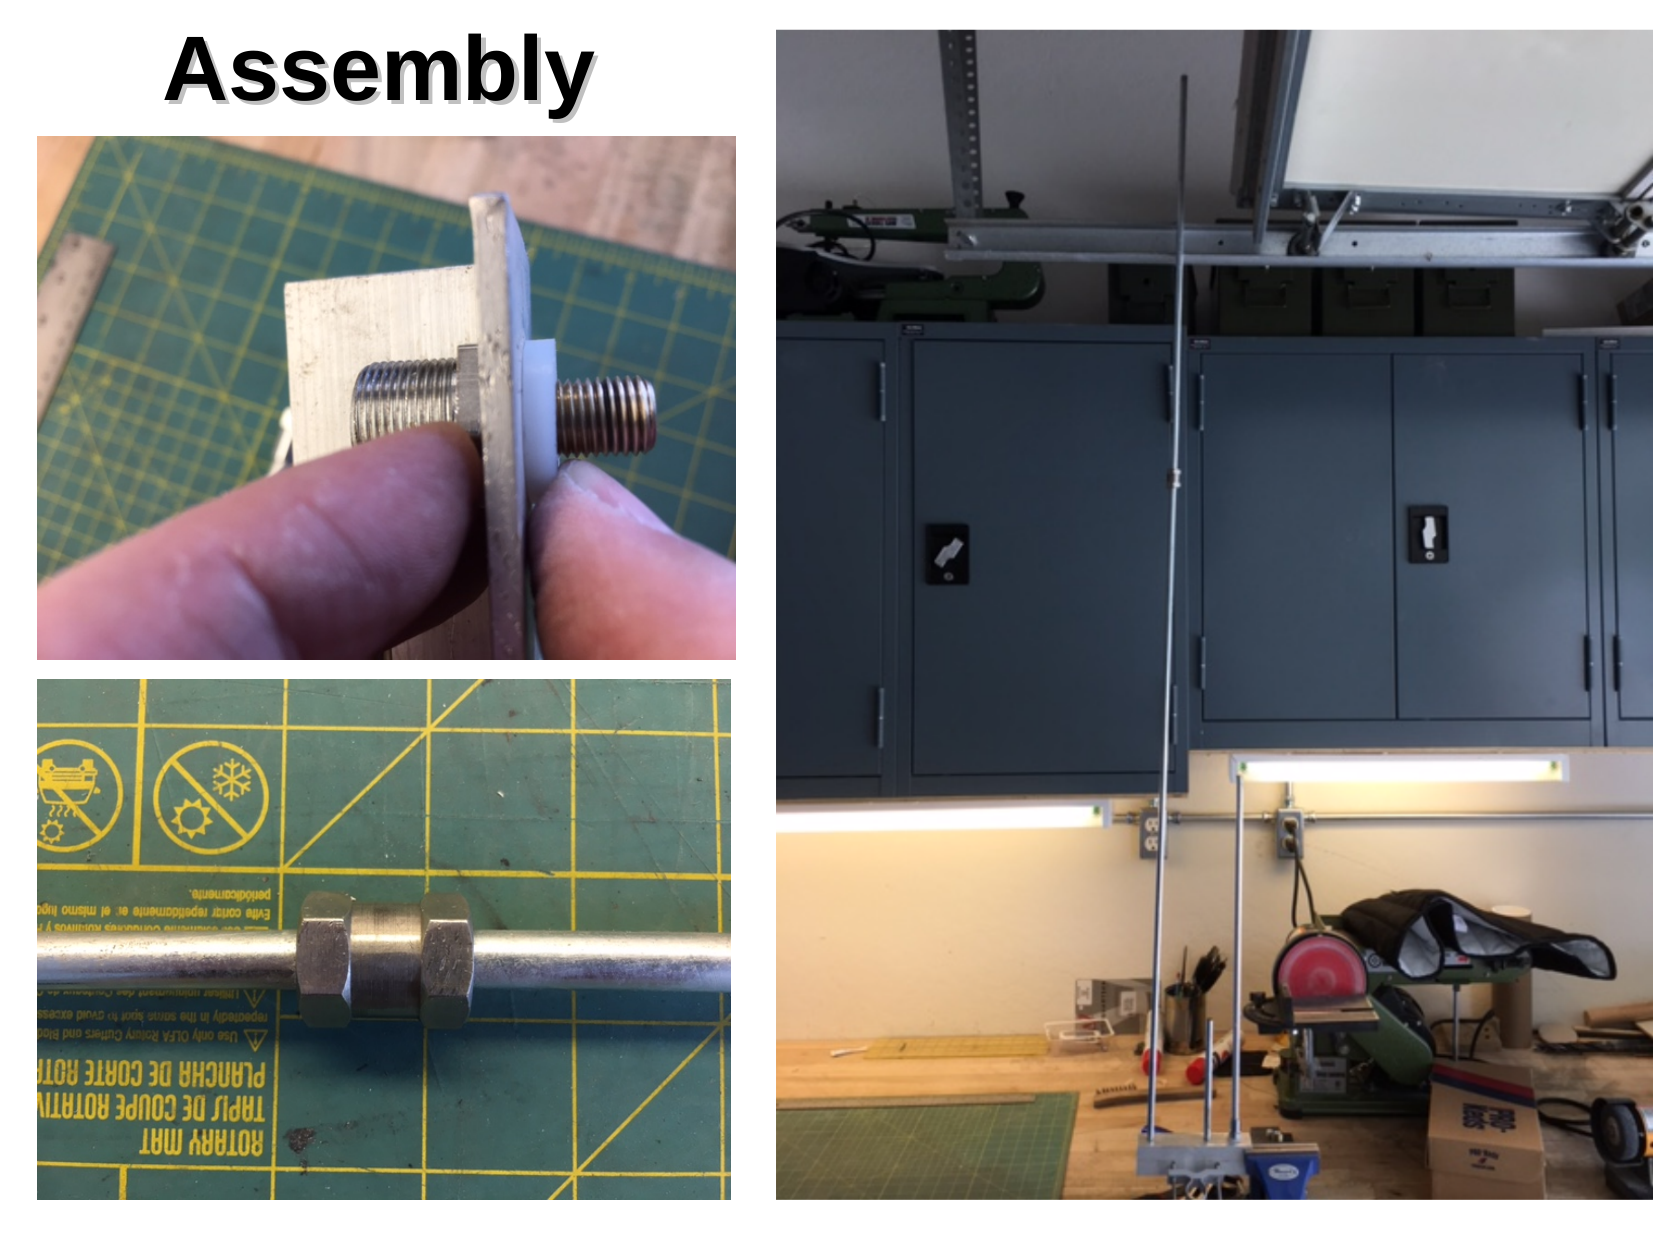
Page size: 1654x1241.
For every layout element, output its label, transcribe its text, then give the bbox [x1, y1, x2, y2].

picture [37, 679, 731, 1201]
picture [37, 136, 736, 661]
picture [775, 30, 1653, 1201]
title Assembly [7, 17, 751, 121]
